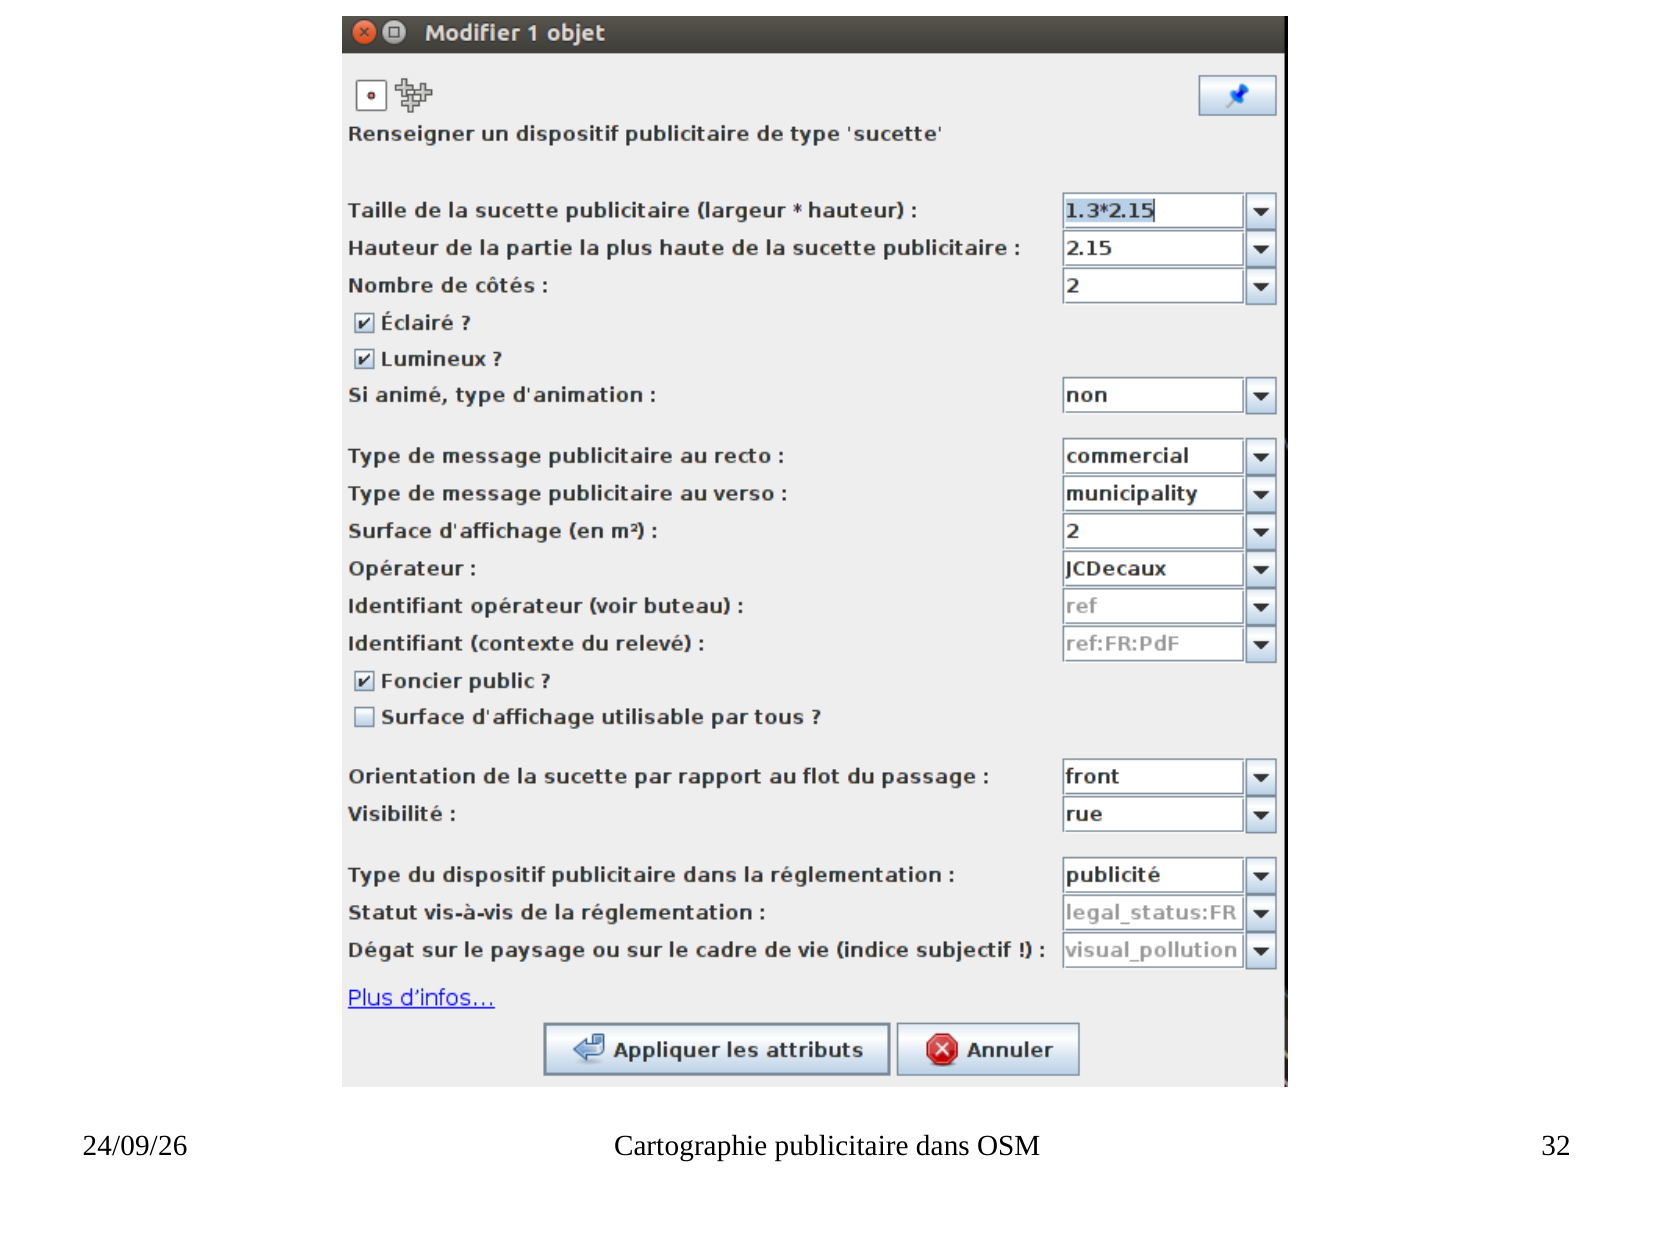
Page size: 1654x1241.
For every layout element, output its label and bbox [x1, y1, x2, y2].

picture [342, 16, 1288, 1087]
